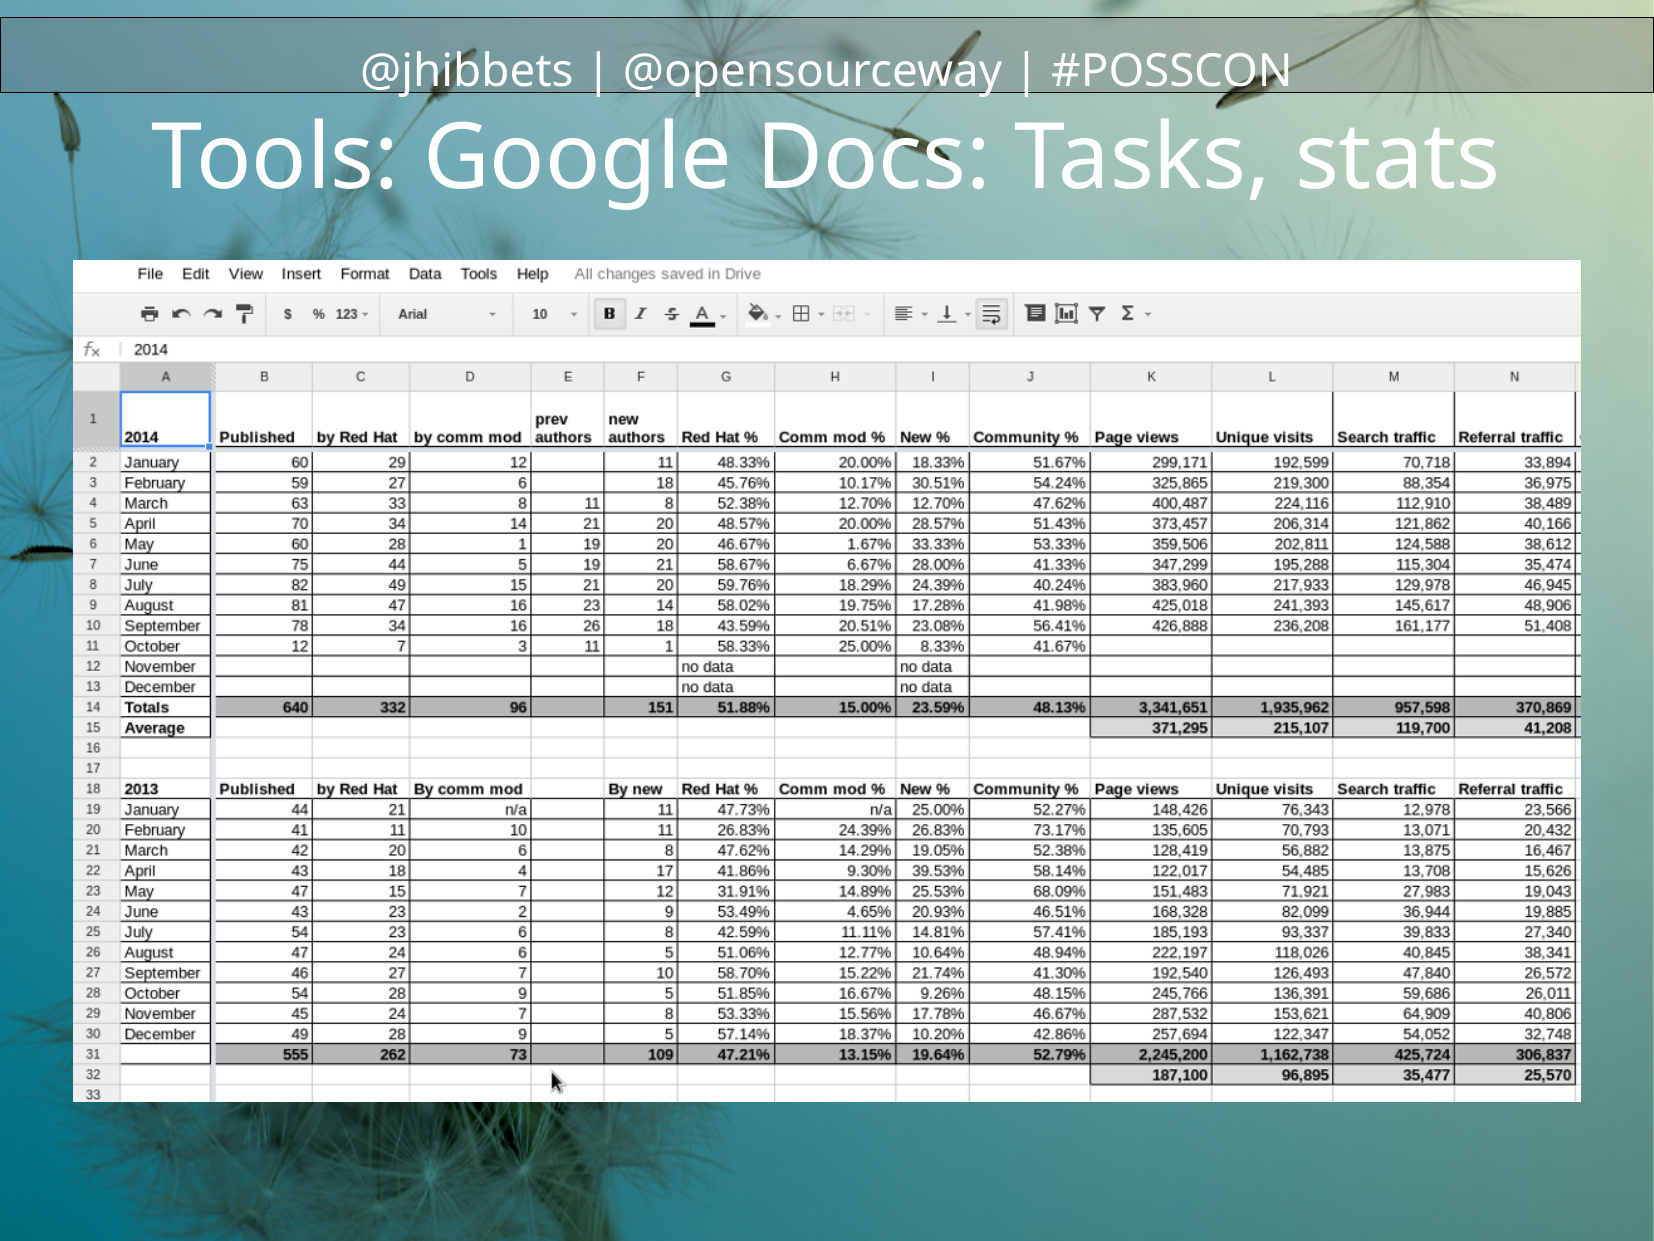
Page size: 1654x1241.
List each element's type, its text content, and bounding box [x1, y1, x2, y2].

title Tools: Google Docs: Tasks, stats [82, 49, 1571, 257]
picture [0, 0, 1654, 17]
picture [0, 93, 1654, 1241]
